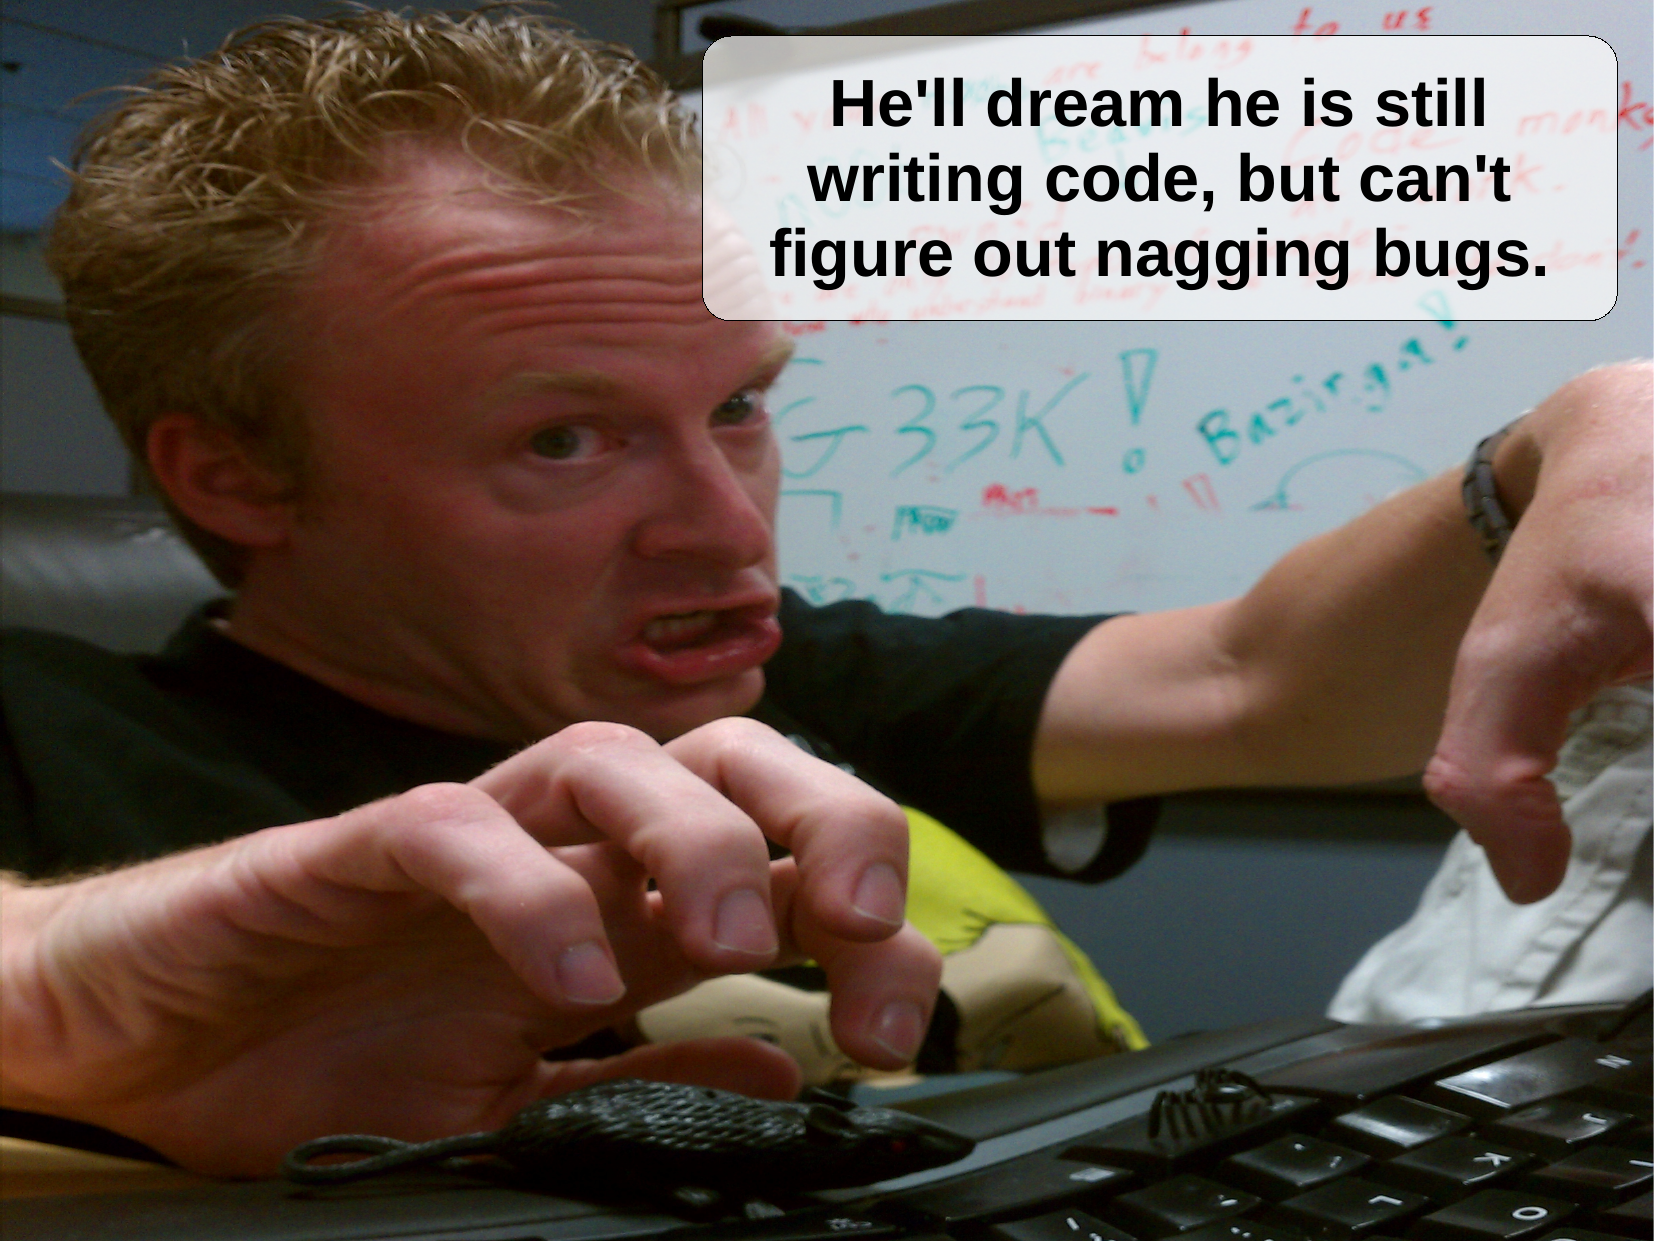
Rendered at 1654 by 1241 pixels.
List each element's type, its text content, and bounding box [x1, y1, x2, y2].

picture [0, 0, 1654, 1241]
text_box He'll dream he is still writing code, but can't figure out nagging bugs. [702, 35, 1618, 321]
